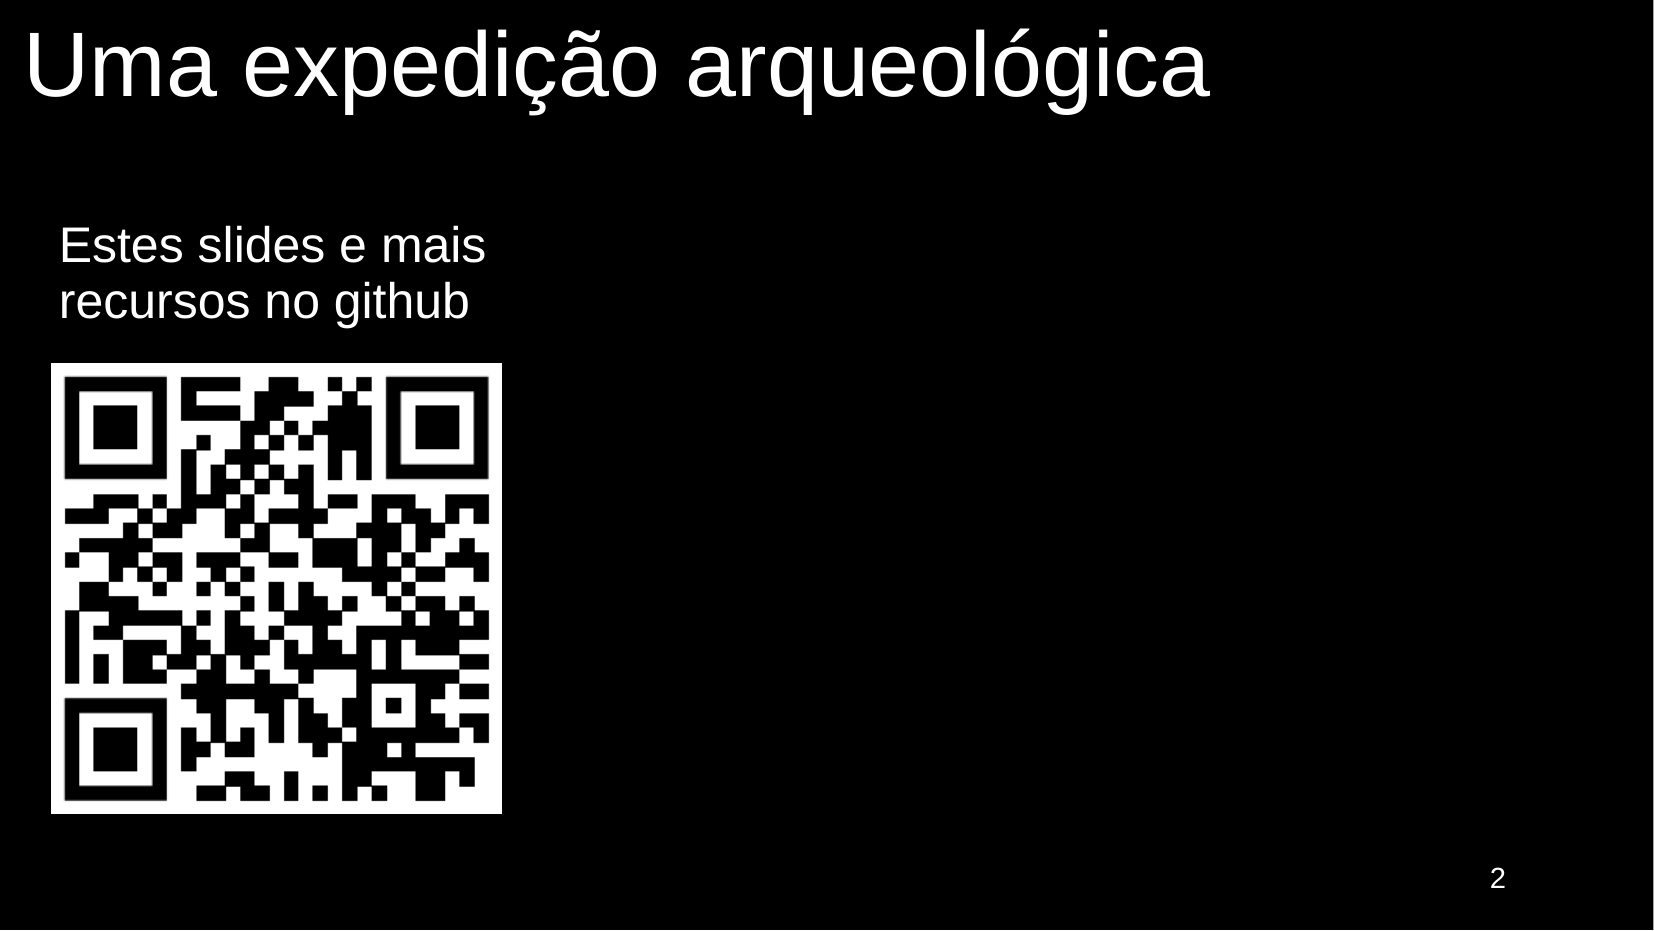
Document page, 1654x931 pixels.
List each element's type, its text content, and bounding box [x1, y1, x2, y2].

picture [51, 363, 502, 814]
list Estes slides e mais recursos no github [0, 217, 715, 758]
title Uma expedição arqueológica [23, 11, 1589, 119]
